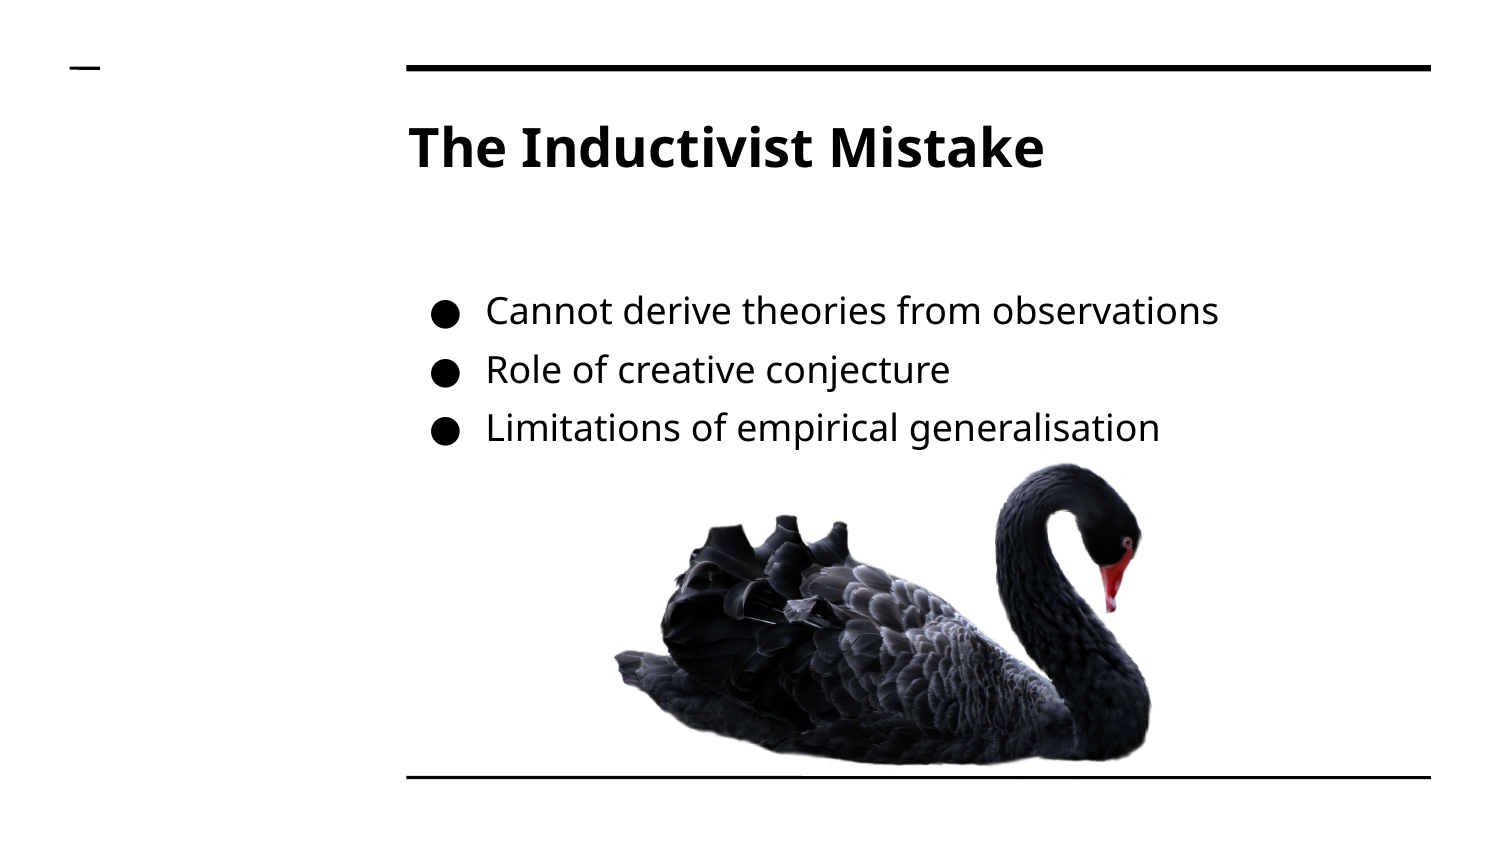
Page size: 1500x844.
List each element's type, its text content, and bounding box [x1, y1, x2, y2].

picture [613, 449, 1162, 787]
list Cannot derive theories from observations Role of creative conjecture Limitations of empirical generalisation [395, 261, 1433, 755]
title The Inductivist Mistake [393, 94, 1431, 199]
